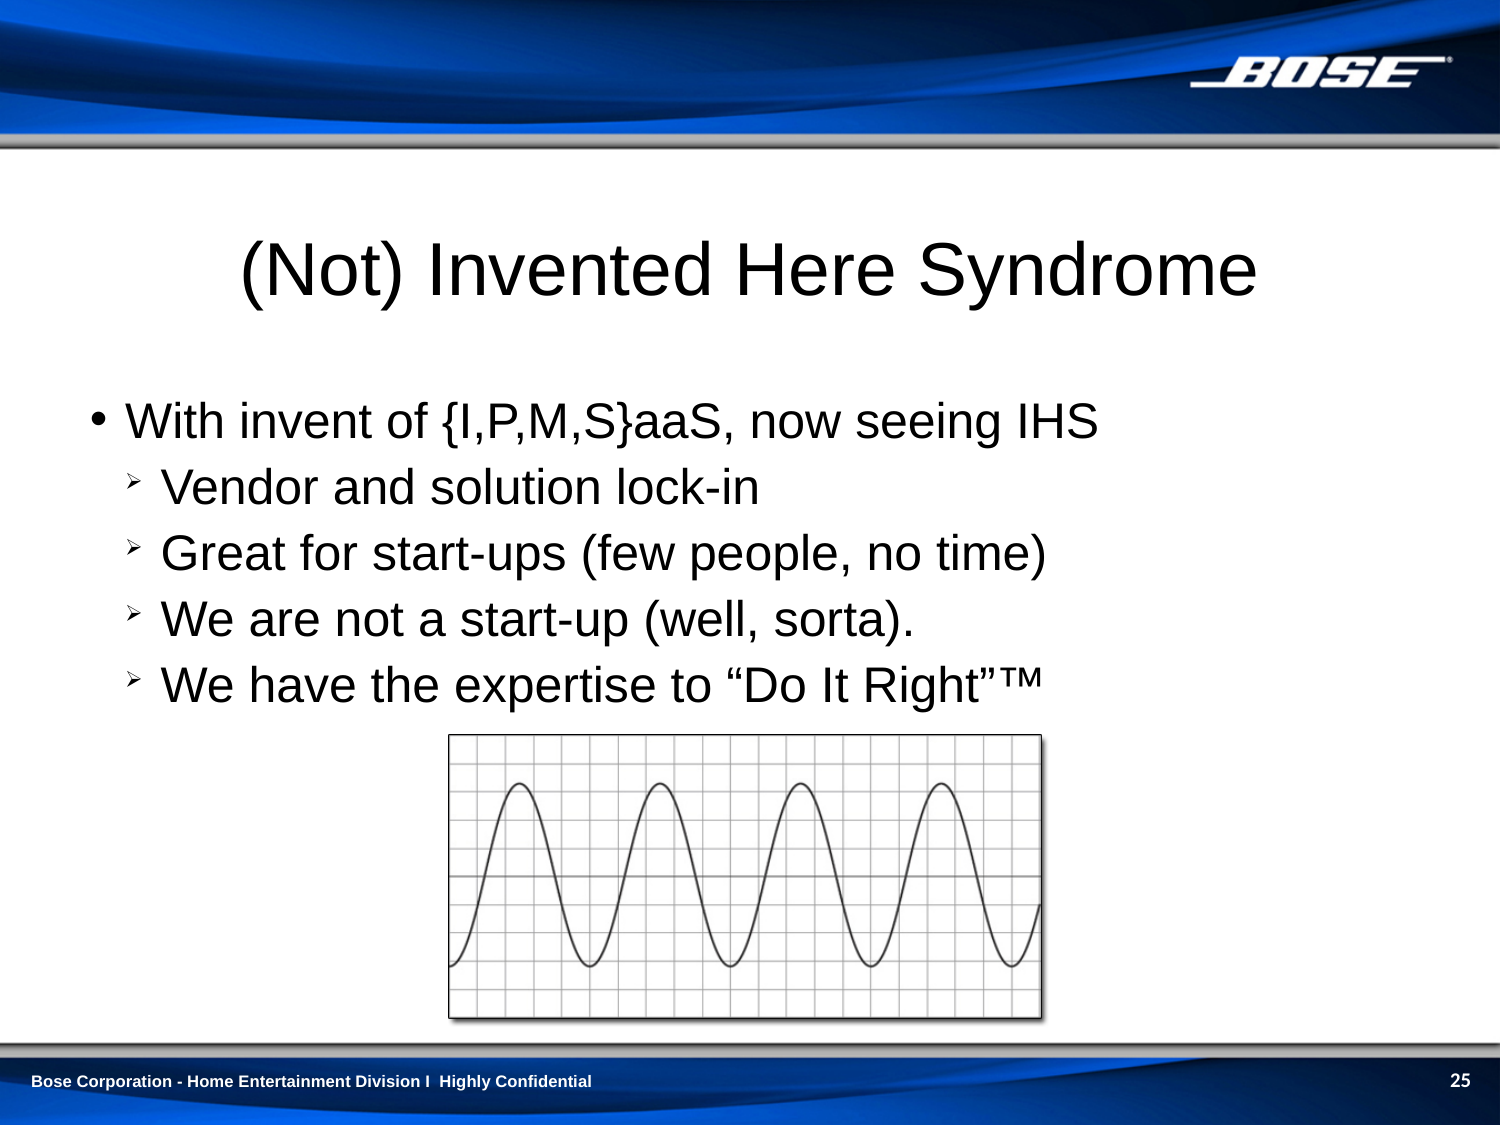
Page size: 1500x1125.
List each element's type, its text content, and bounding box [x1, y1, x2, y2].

text_box With invent of {I,P,M,S}aaS, now seeing IHS Vendor and solution lock-in Great for start-ups (few people, no time) We are not a start-up (well, sorta). We have the expertise to “Do It Right”™ [74, 375, 1425, 1003]
text_box (Not) Invented Here Syndrome [74, 185, 1425, 345]
picture [0, 0, 1500, 1125]
